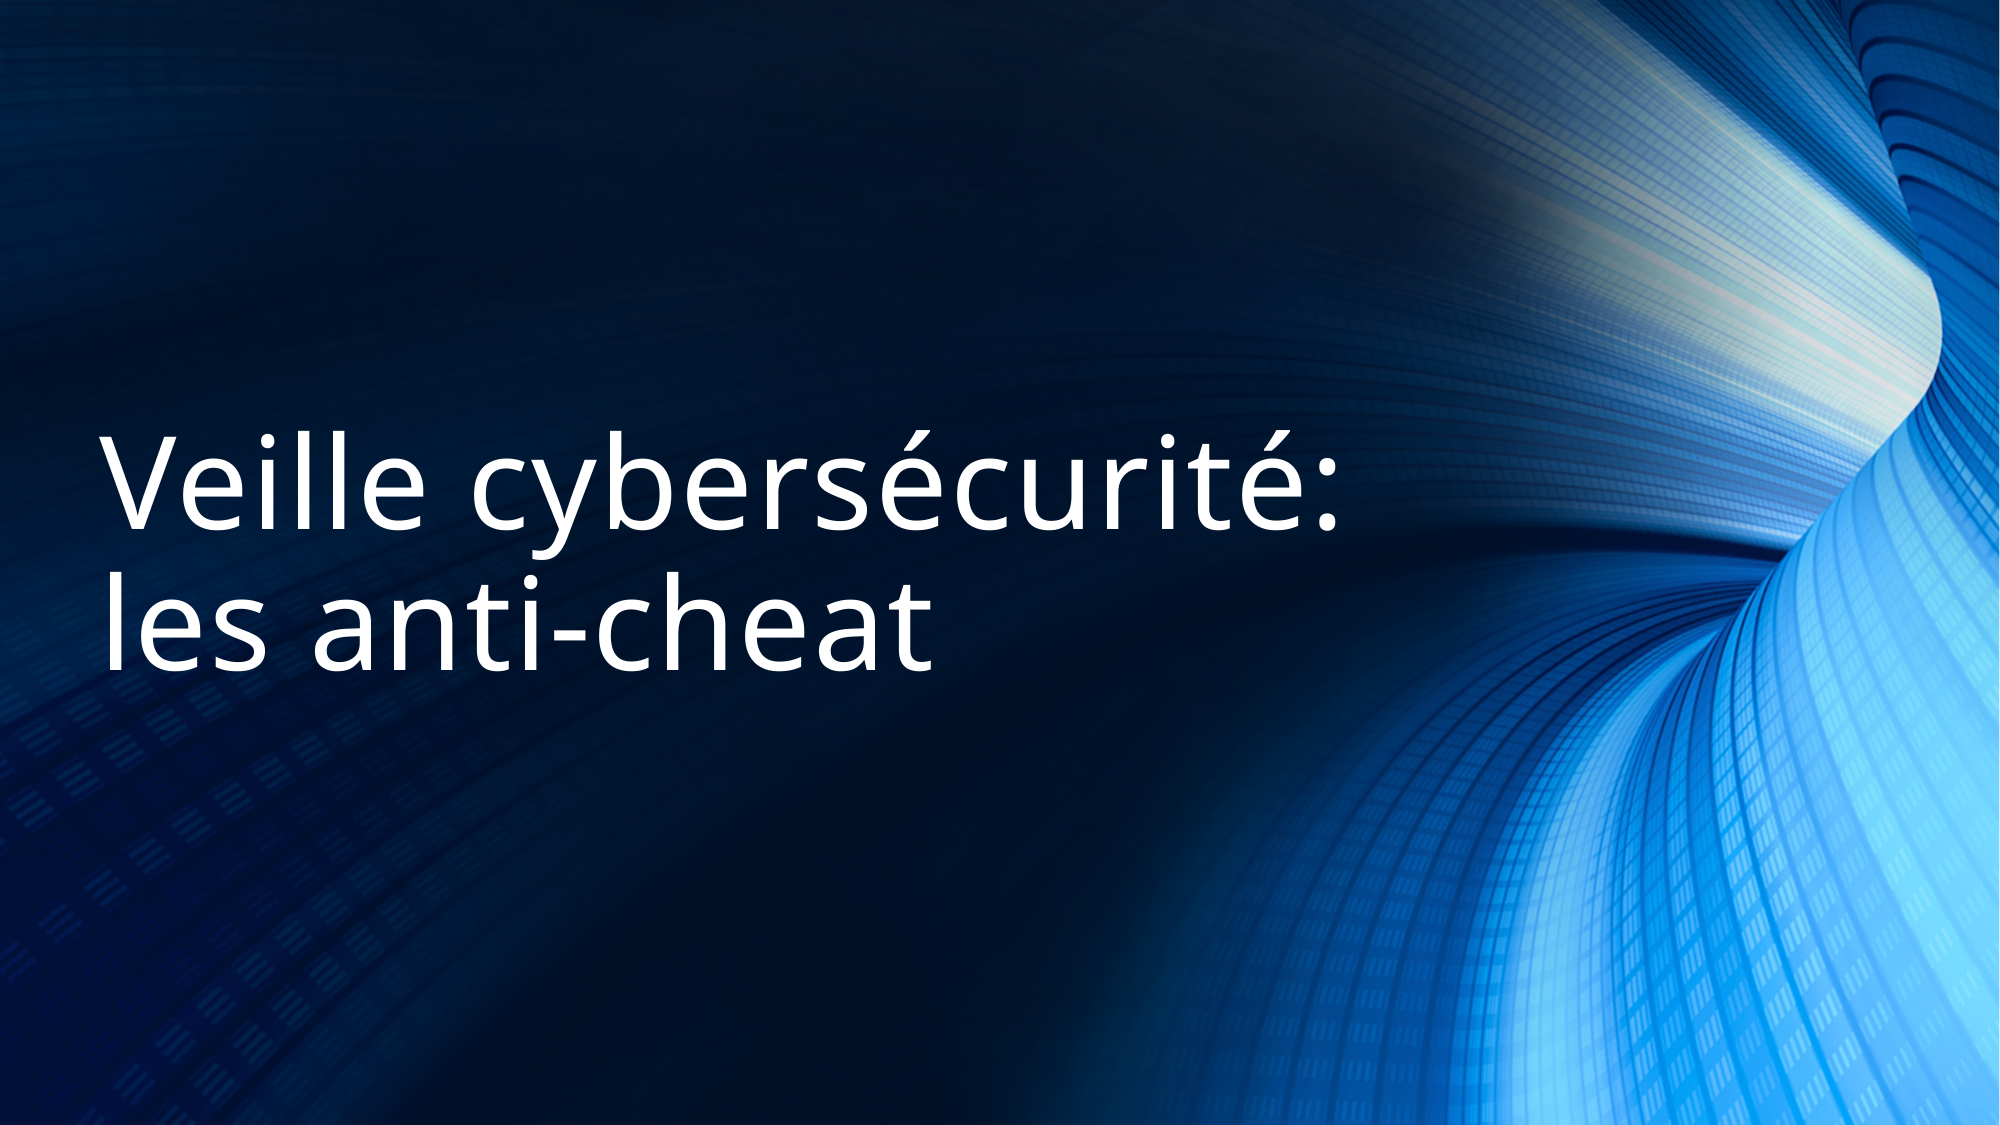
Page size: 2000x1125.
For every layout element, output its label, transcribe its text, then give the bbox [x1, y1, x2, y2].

title Veille cybersécurité: les anti-cheat [84, 369, 1399, 706]
